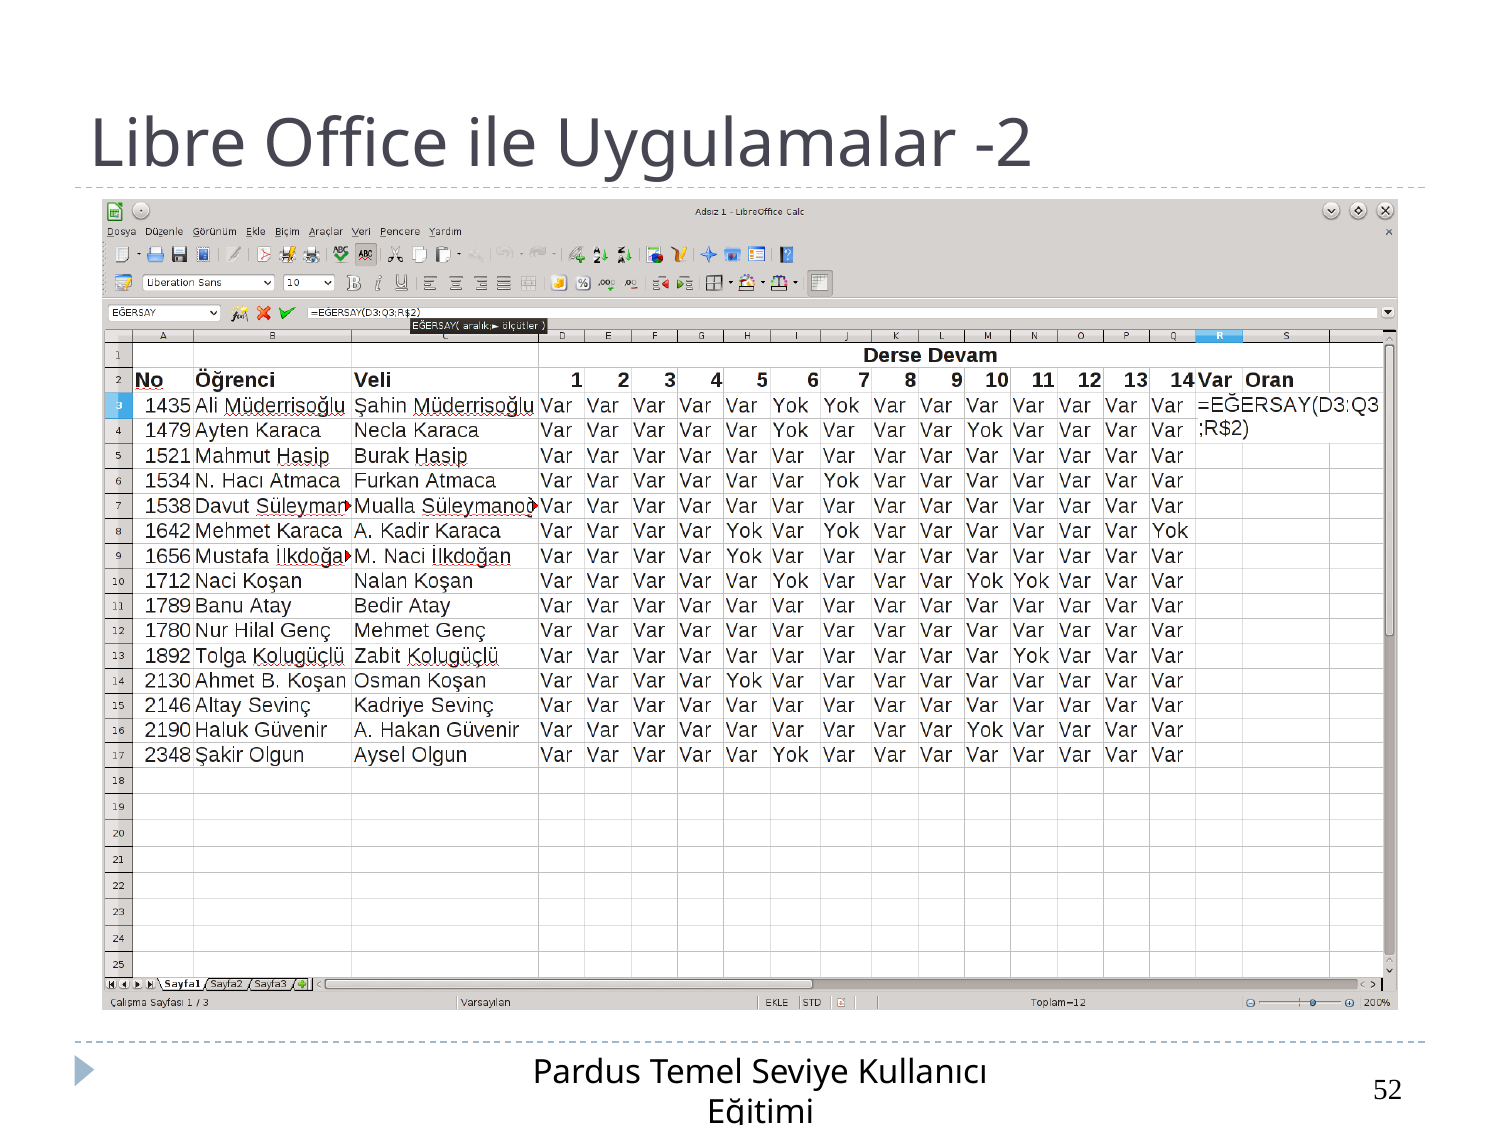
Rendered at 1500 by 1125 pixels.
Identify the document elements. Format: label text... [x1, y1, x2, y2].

picture [102, 199, 1398, 1010]
title Libre Office ile Uygulamalar -2 [75, 24, 1425, 188]
